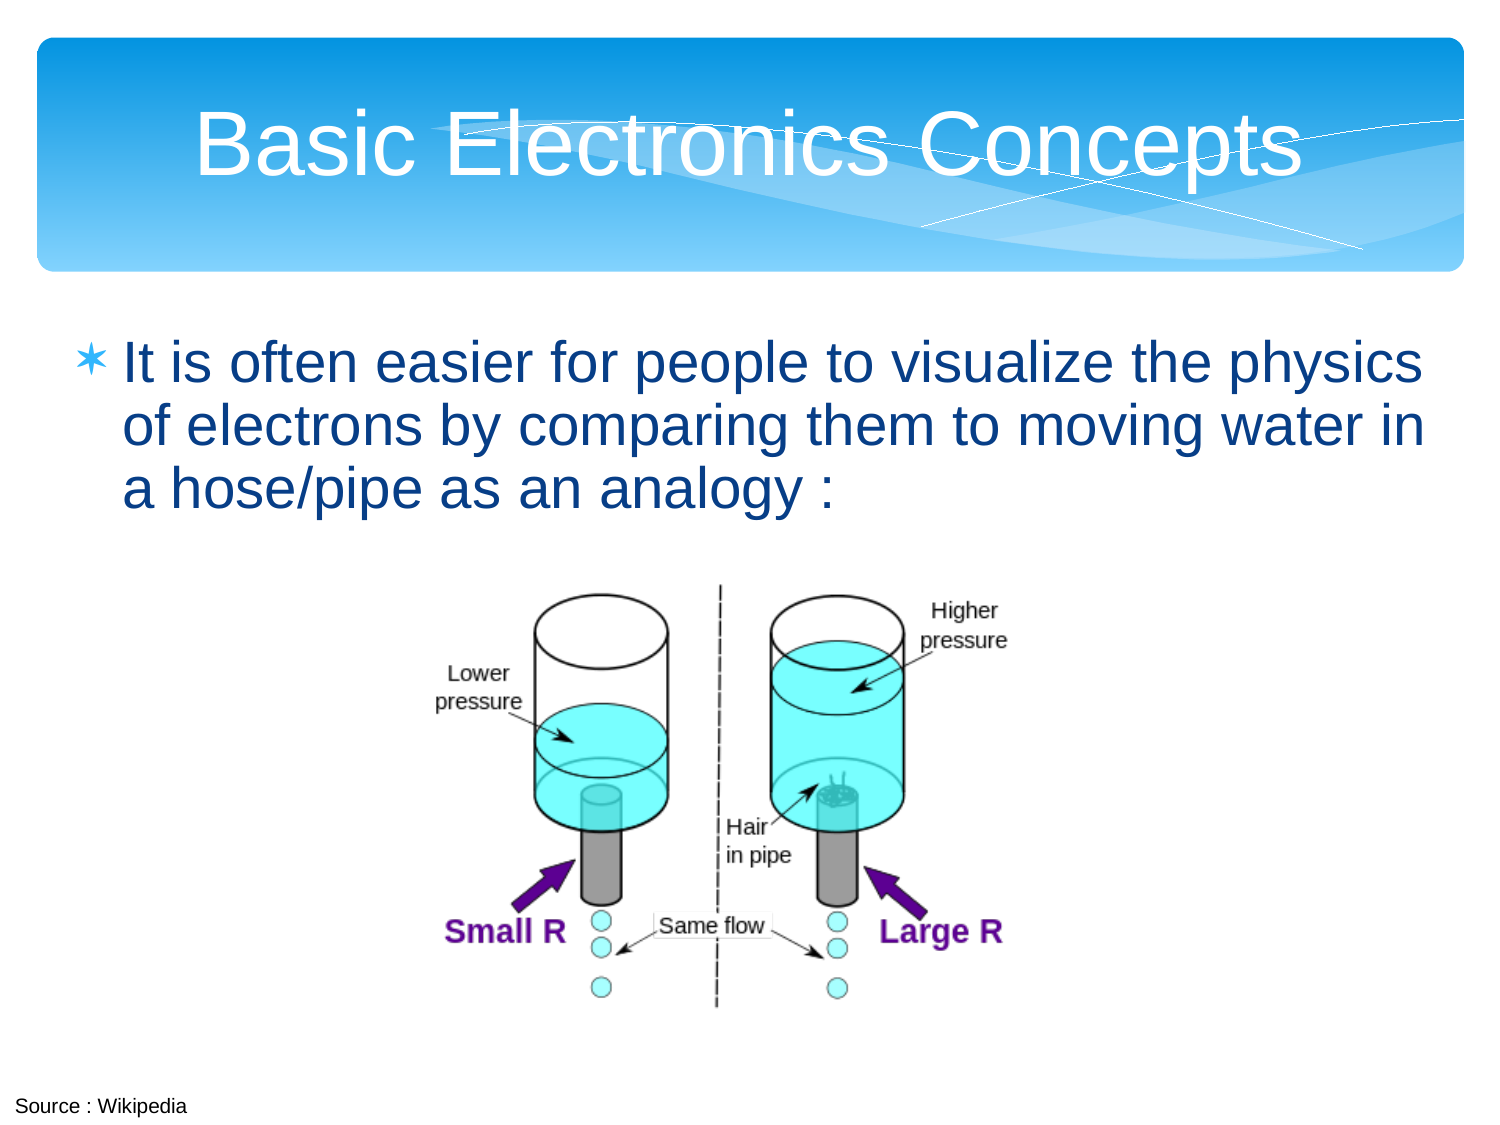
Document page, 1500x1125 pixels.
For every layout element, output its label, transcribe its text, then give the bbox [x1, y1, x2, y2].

text_box Source : Wikipedia [0, 1084, 313, 1125]
list It is often easier for people to visualize the physics of electrons by comparing them to moving water in a hose/pipe as an analogy : [62, 324, 1450, 1038]
picture [410, 584, 1036, 1009]
title Basic Electronics Concepts [75, 45, 1426, 233]
